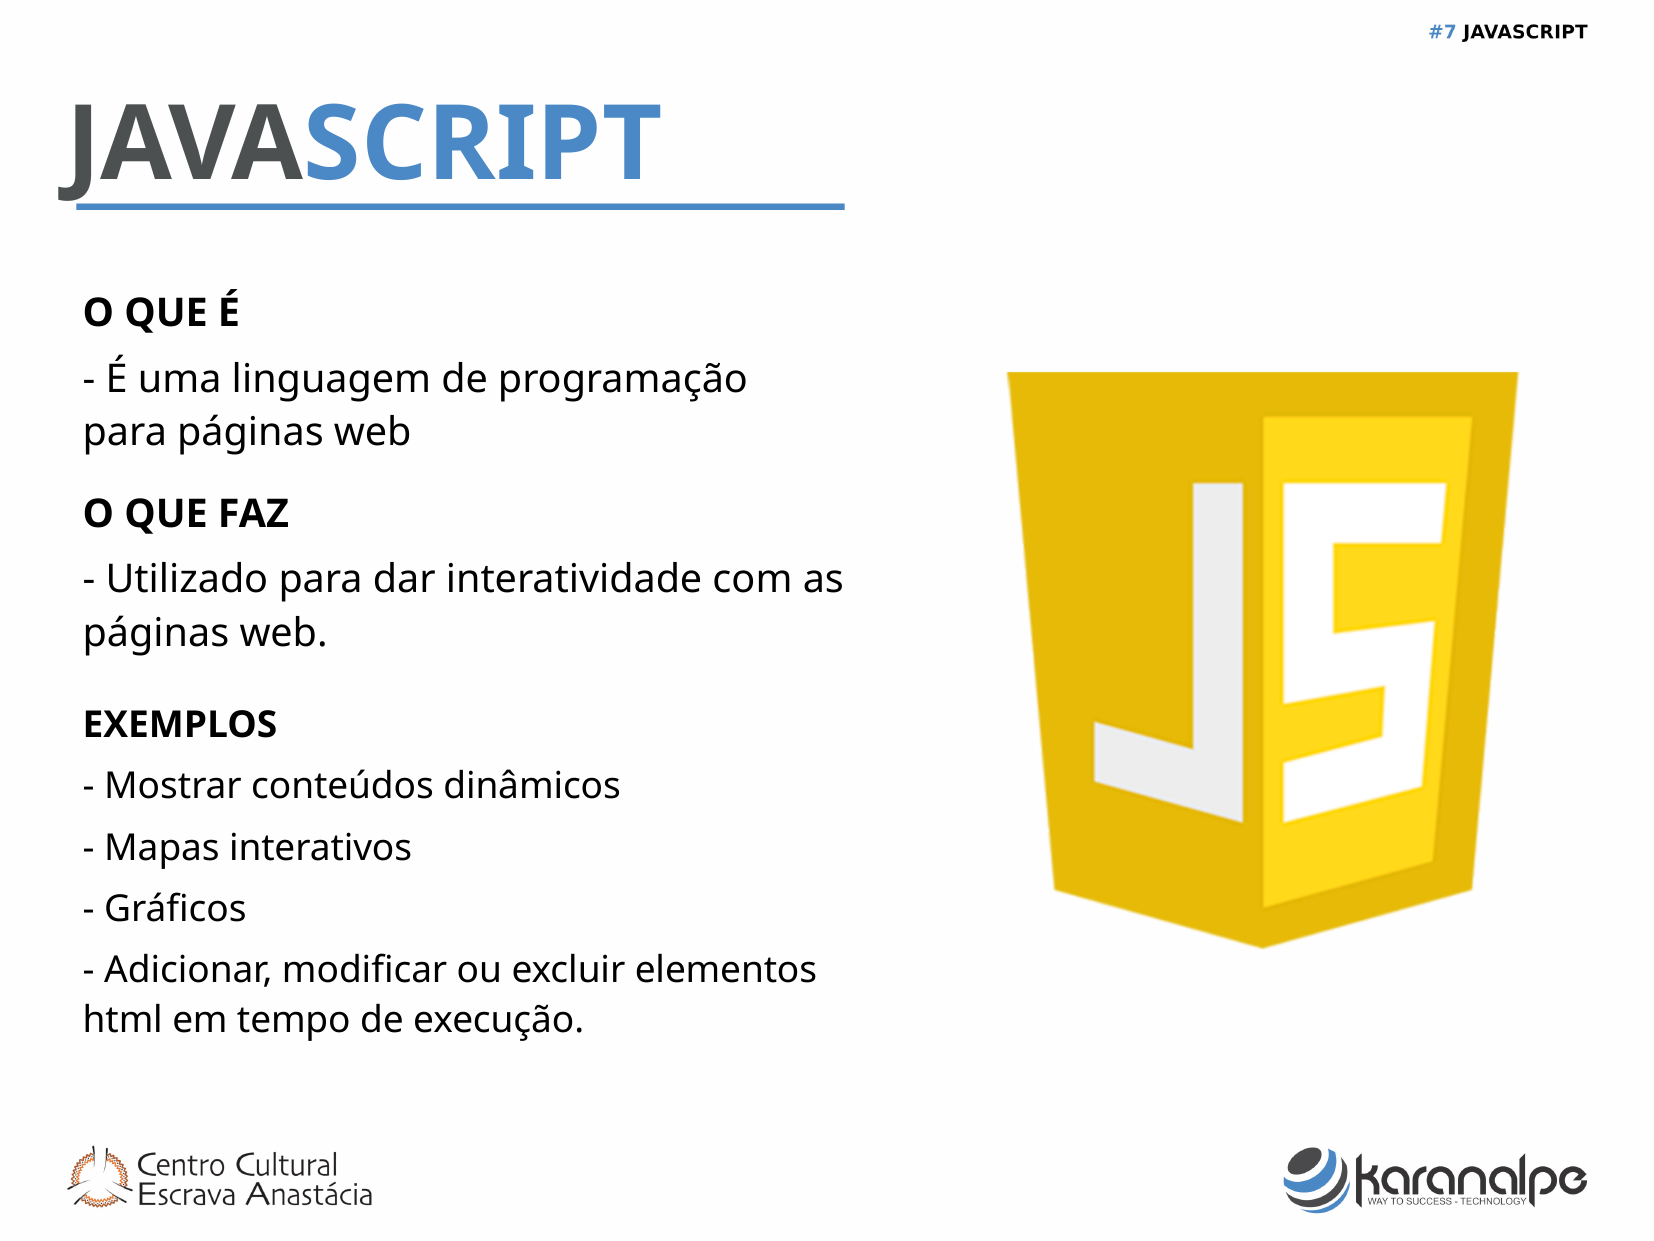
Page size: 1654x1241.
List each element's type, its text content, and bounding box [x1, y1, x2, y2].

list O QUE É - É uma linguagem de programação para páginas web [82, 284, 839, 485]
list O QUE FAZ - Utilizado para dar interatividade com as páginas web. [82, 485, 886, 691]
title JAVASCRIPT [66, 35, 1555, 243]
list EXEMPLOS - Mostrar conteúdos dinâmicos - Mapas interativos - Gráficos - Adicionar, modificar ou excluir elementos html em tempo de execução. [82, 697, 886, 1111]
picture [0, 0, 1654, 1241]
